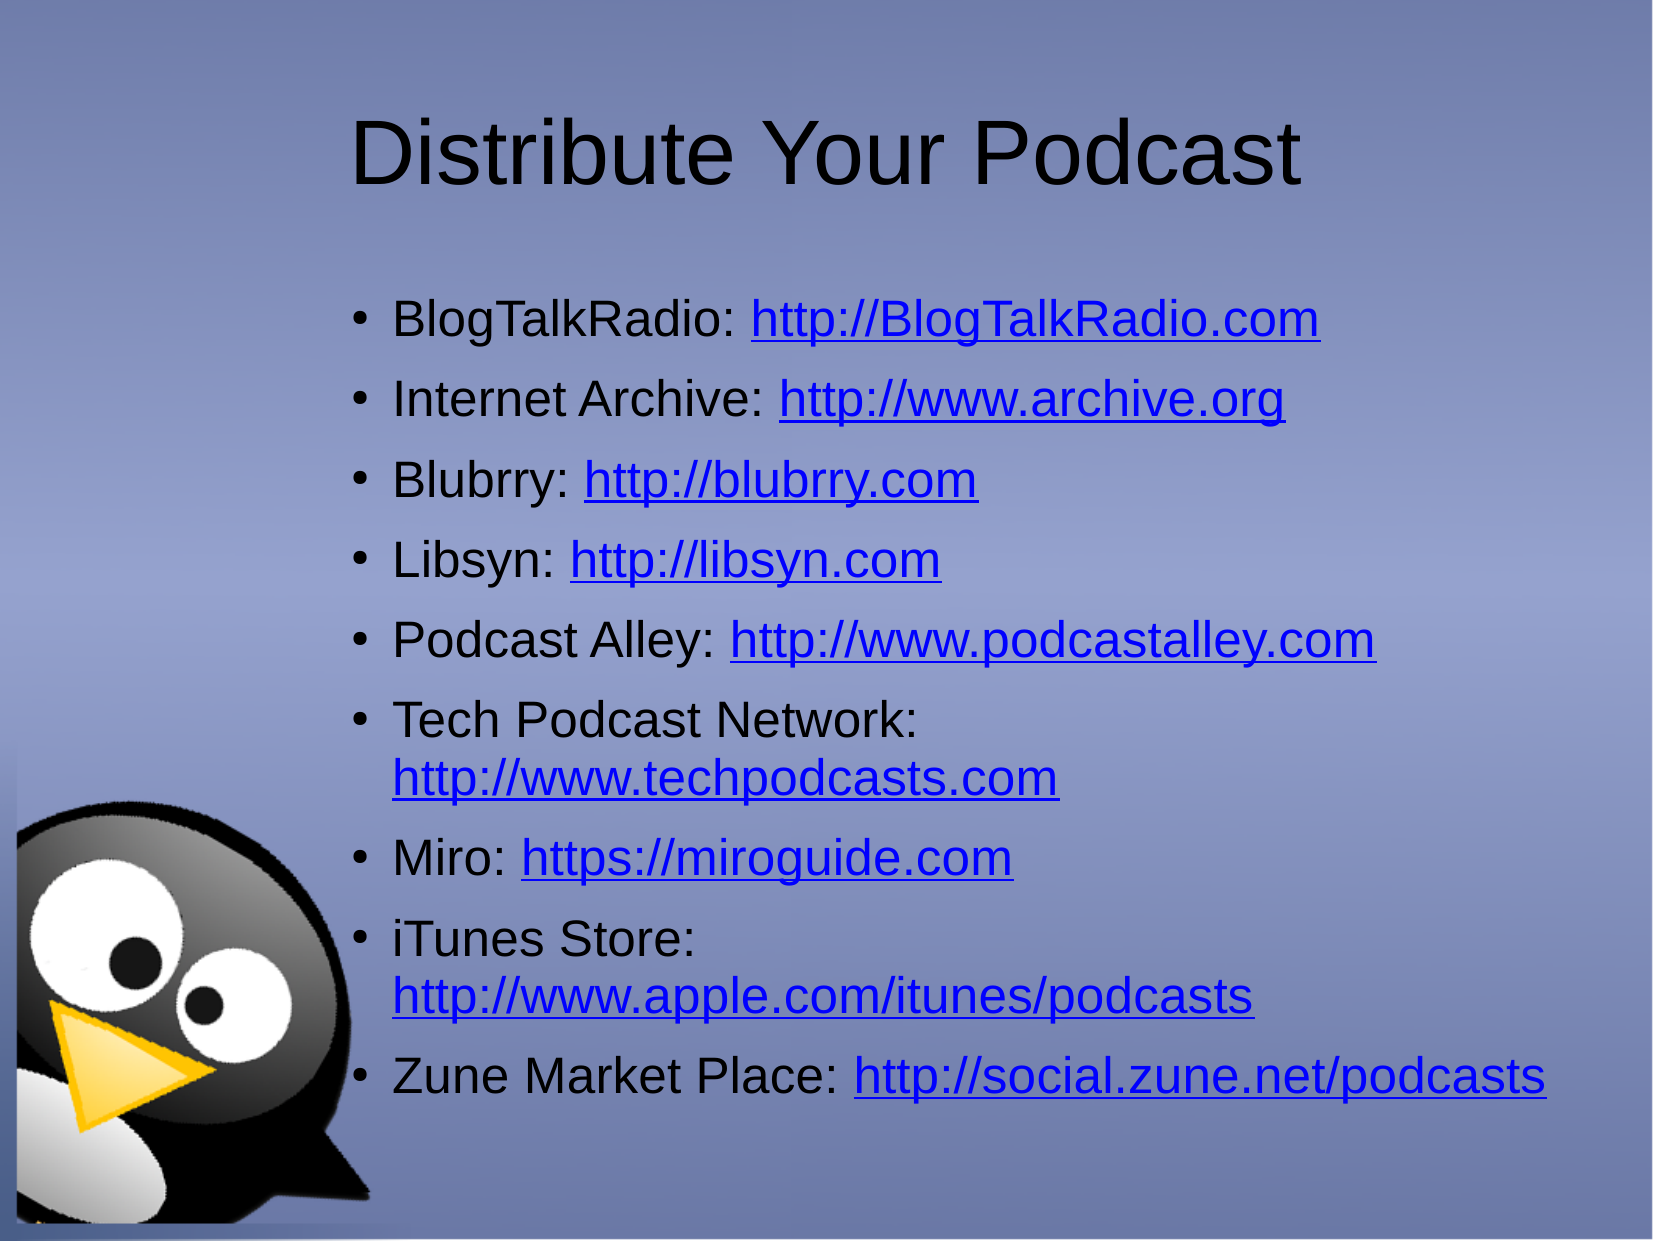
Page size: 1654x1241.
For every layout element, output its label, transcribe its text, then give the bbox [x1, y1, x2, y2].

list BlogTalkRadio: http://BlogTalkRadio.com Internet Archive: http://www.archive.org Blubrry: http://blubrry.com Libsyn: http://libsyn.com Podcast Alley: http://www.podcastalley.com Tech Podcast Network: http://www.techpodcasts.com Miro: https://miroguide.com iTunes Store: http://www.apple.com/itunes/podcasts Zune Market Place: http://social.zune.net/podcasts [337, 290, 1571, 1109]
picture [0, 0, 1654, 1241]
title Distribute Your Podcast [82, 49, 1571, 257]
